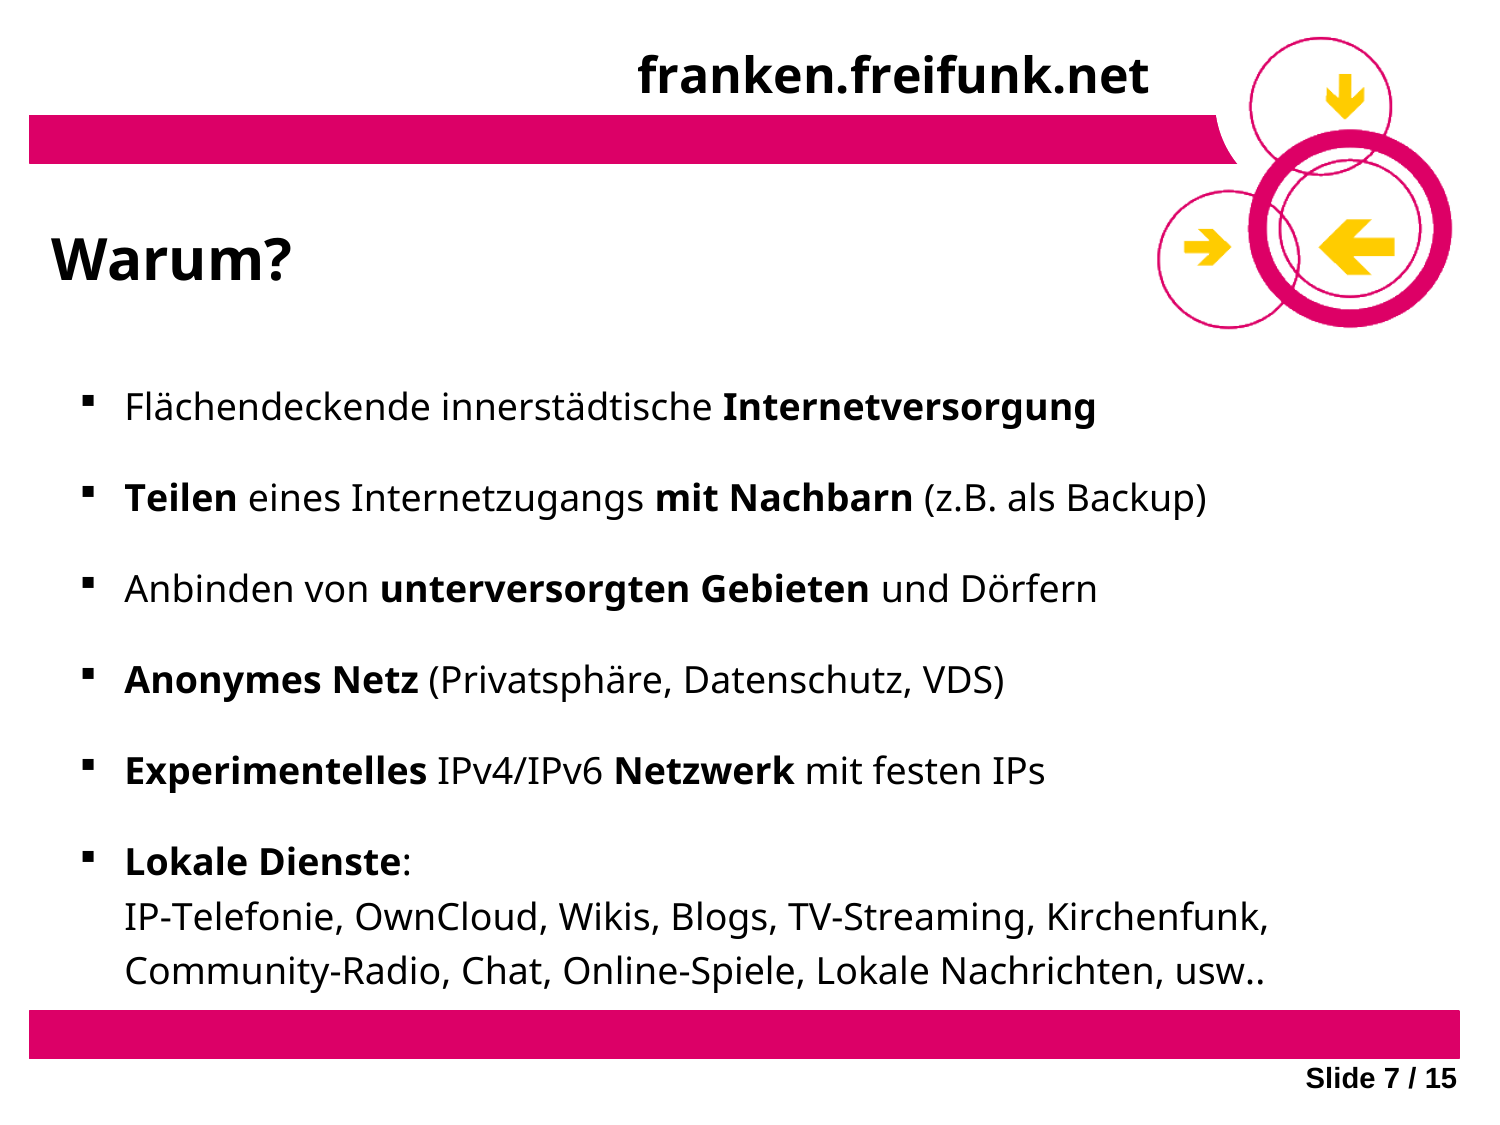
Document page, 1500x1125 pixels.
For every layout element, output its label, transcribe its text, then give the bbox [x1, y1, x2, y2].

text_box Warum? [51, 212, 1123, 292]
text_box Flächendeckende innerstädtische Internetversorgung Teilen eines Internetzugangs mit Nachbarn (z.B. als Backup) Anbinden von unterversorgten Gebieten und Dörfern Anonymes Netz (Privatsphäre, Datenschutz, VDS) Experimentelles IPv4/IPv6 Netzwerk mit festen IPs Lokale Dienste: IP-Telefonie, OwnCloud, Wikis, Blogs, TV-Streaming, Kirchenfunk, Community-Radio, Chat, Online-Spiele, Lokale Nachrichten, usw.. [50, 377, 1406, 1016]
picture [1150, 32, 1461, 332]
